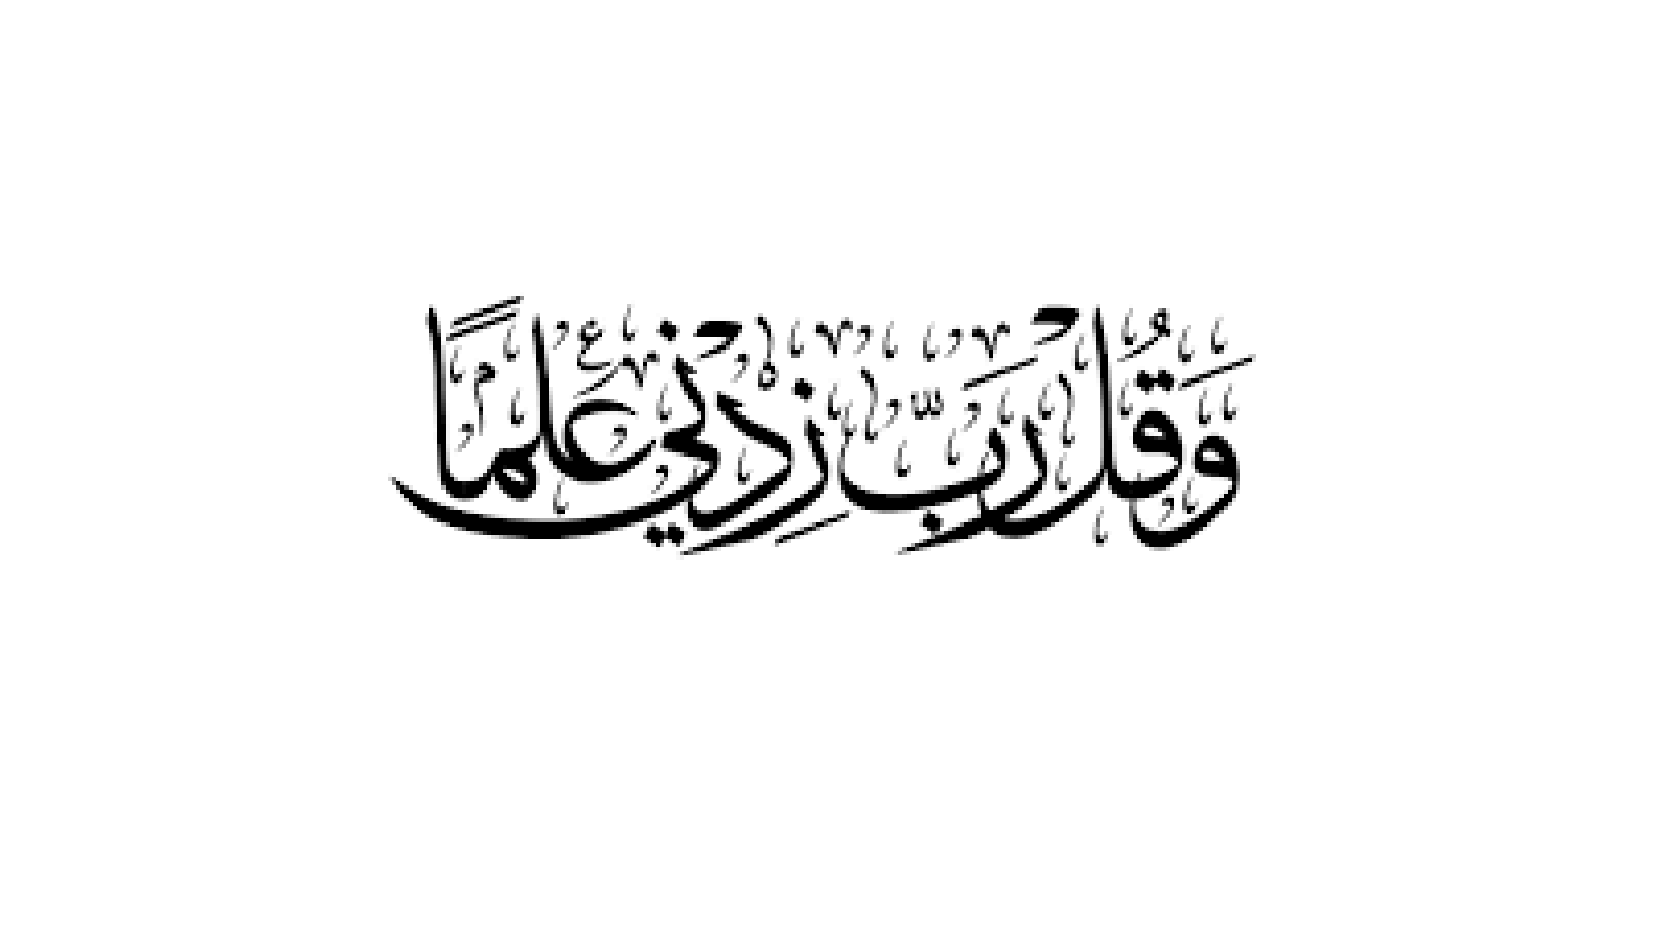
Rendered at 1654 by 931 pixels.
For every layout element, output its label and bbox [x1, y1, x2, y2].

picture [265, 29, 1364, 807]
